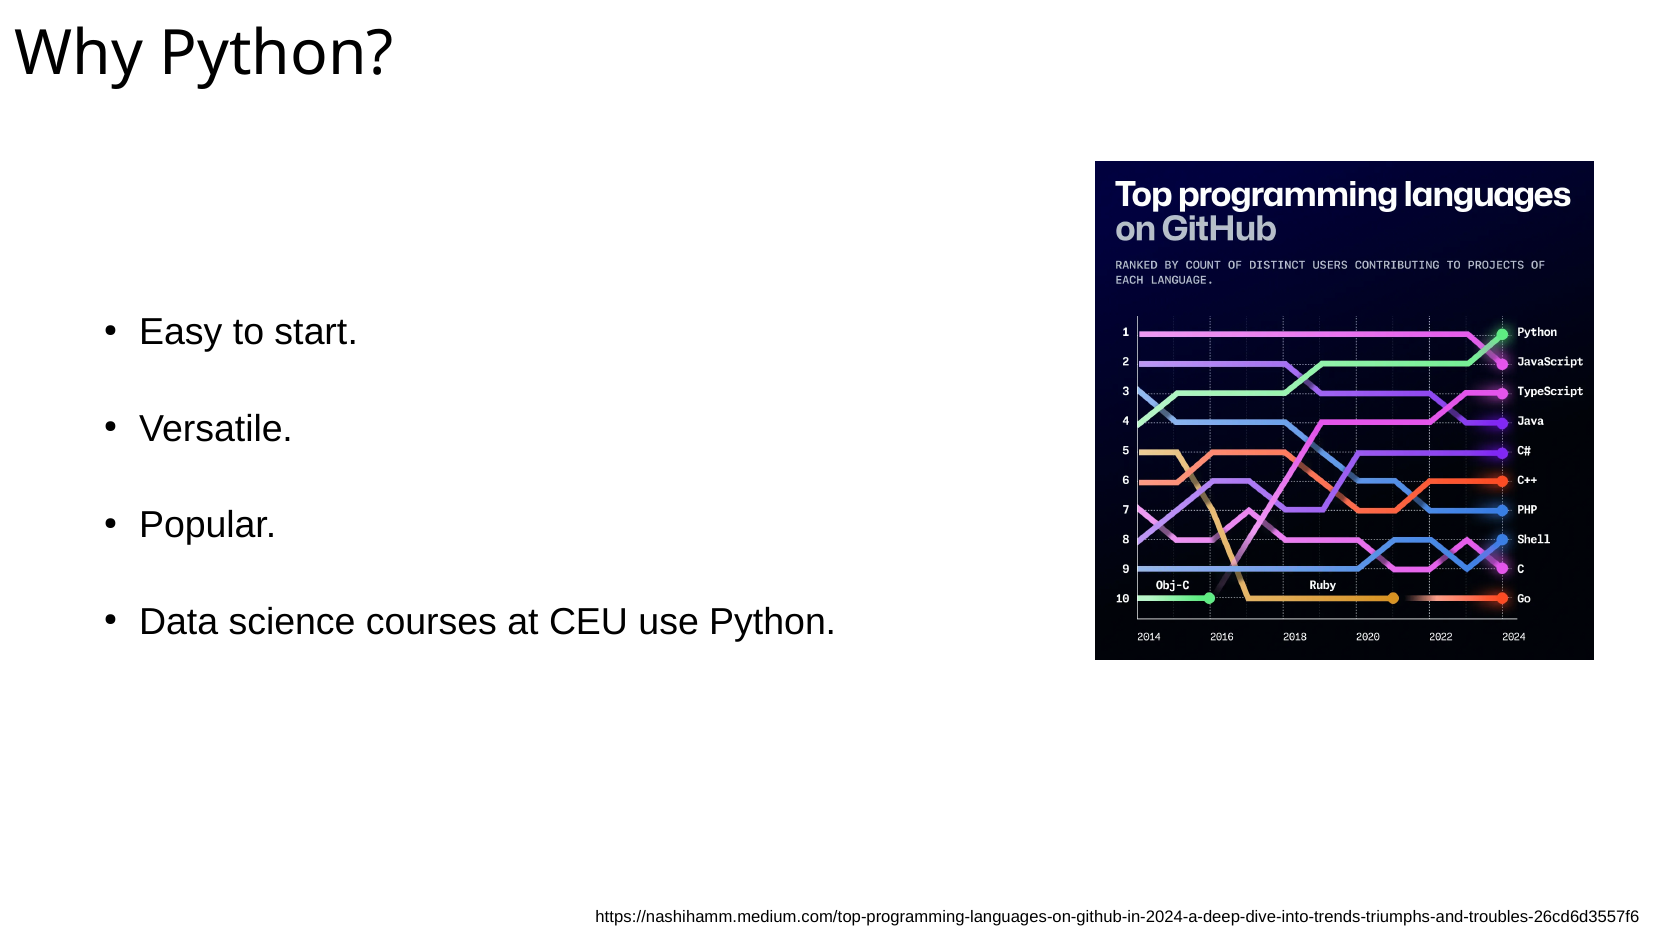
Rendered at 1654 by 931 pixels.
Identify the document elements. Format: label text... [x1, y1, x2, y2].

picture [1095, 161, 1594, 661]
text_box Easy to start. Versatile. Popular. Data science courses at CEU use Python. [30, 255, 1445, 717]
text_box https://nashihamm.medium.com/top-programming-languages-on-github-in-2024-a-deep-dive-into-trends-triumphs-and-troubles-26cd6d3557f6 [15, 900, 1654, 931]
text_box Why Python? [0, 0, 1654, 89]
